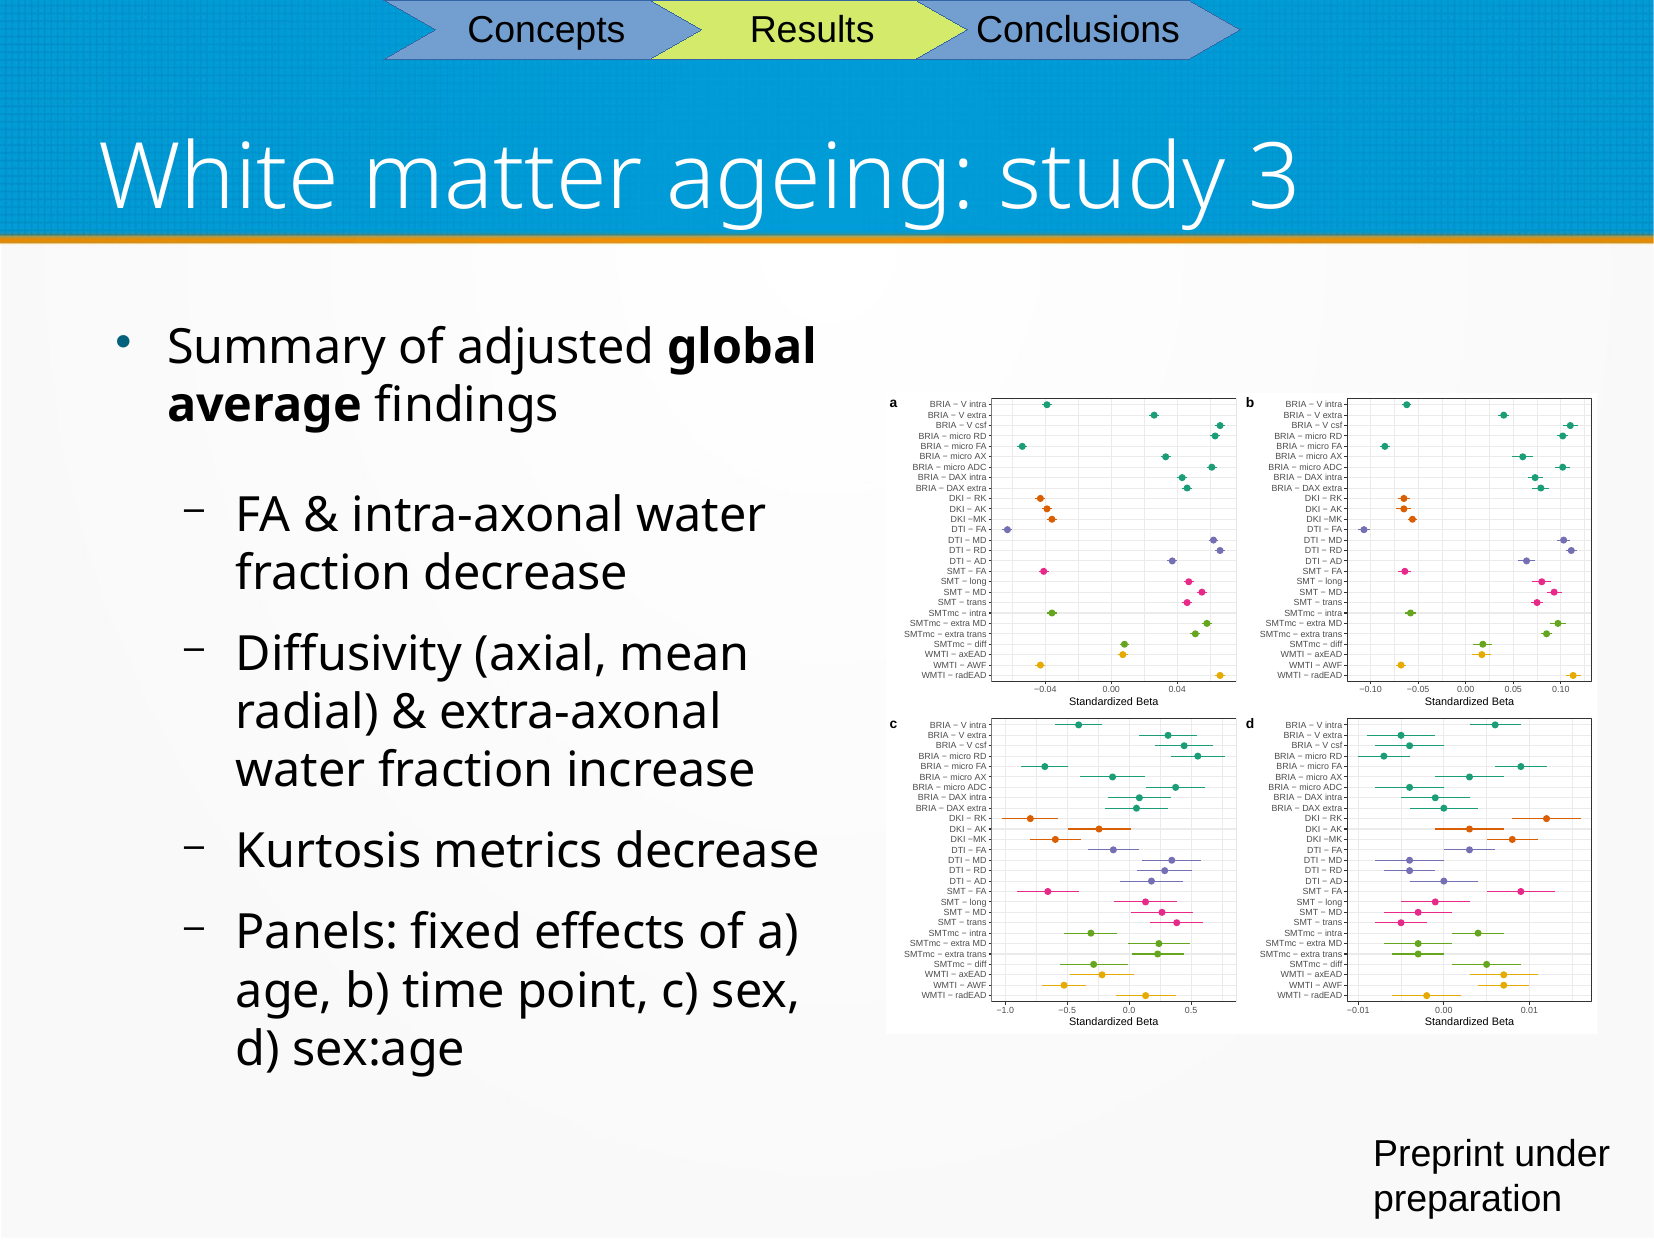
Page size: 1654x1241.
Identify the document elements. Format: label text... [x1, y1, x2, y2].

text_box Conclusions [915, 0, 1241, 60]
picture [0, 233, 1654, 1241]
text_box Concepts [383, 0, 700, 60]
text_box Results [649, 0, 966, 60]
title White matter ageing: study 3 [98, 19, 1654, 227]
list Summary of adjusted global average findings FA & intra-axonal water fraction decrease Diffusivity (axial, mean radial) & extra-axonal water fraction increase Kurtosis metrics decrease Panels: fixed effects of a) age, b) time point, c) sex, d) sex:age [98, 315, 857, 1080]
text_box Preprint under preparation [1358, 1121, 1654, 1240]
